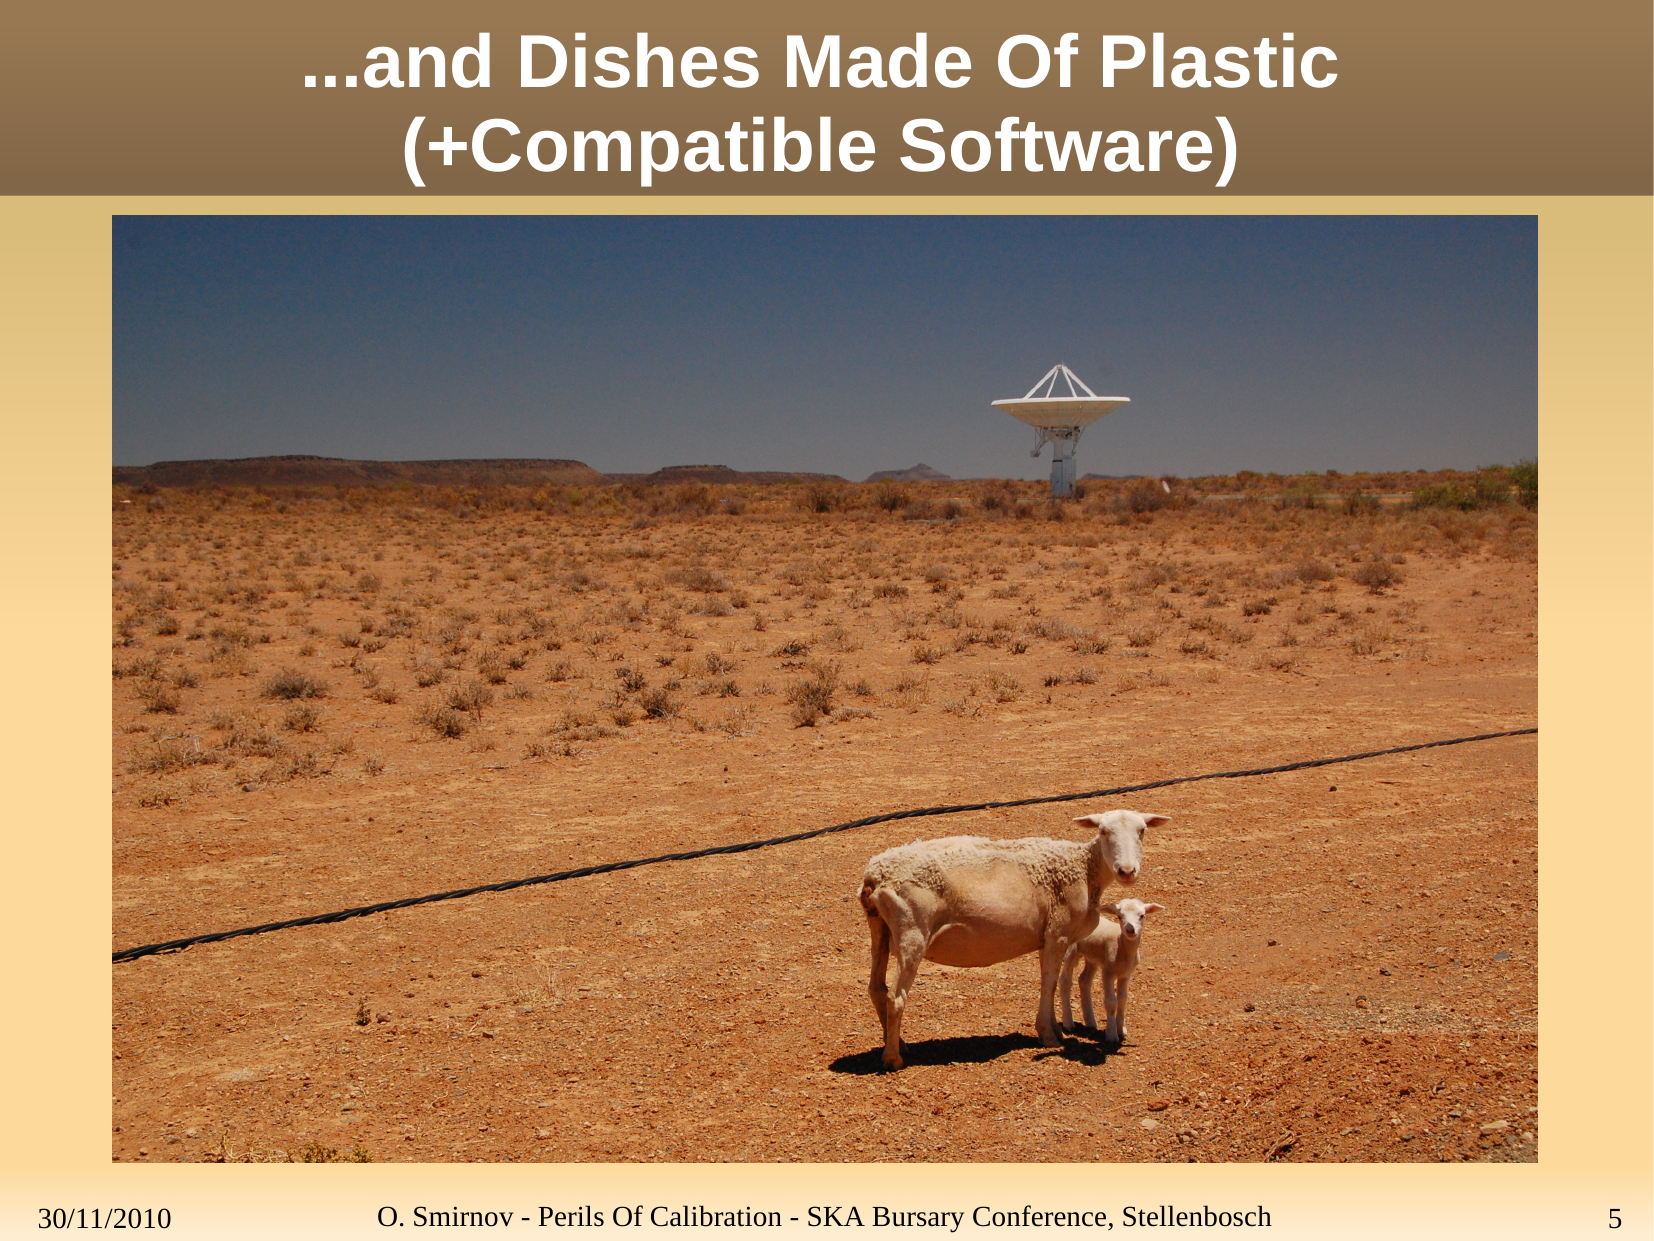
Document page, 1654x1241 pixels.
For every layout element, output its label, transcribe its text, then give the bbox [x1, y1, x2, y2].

title ...and Dishes Made Of Plastic (+Compatible Software) [76, 0, 1565, 208]
picture [0, 0, 1654, 1241]
